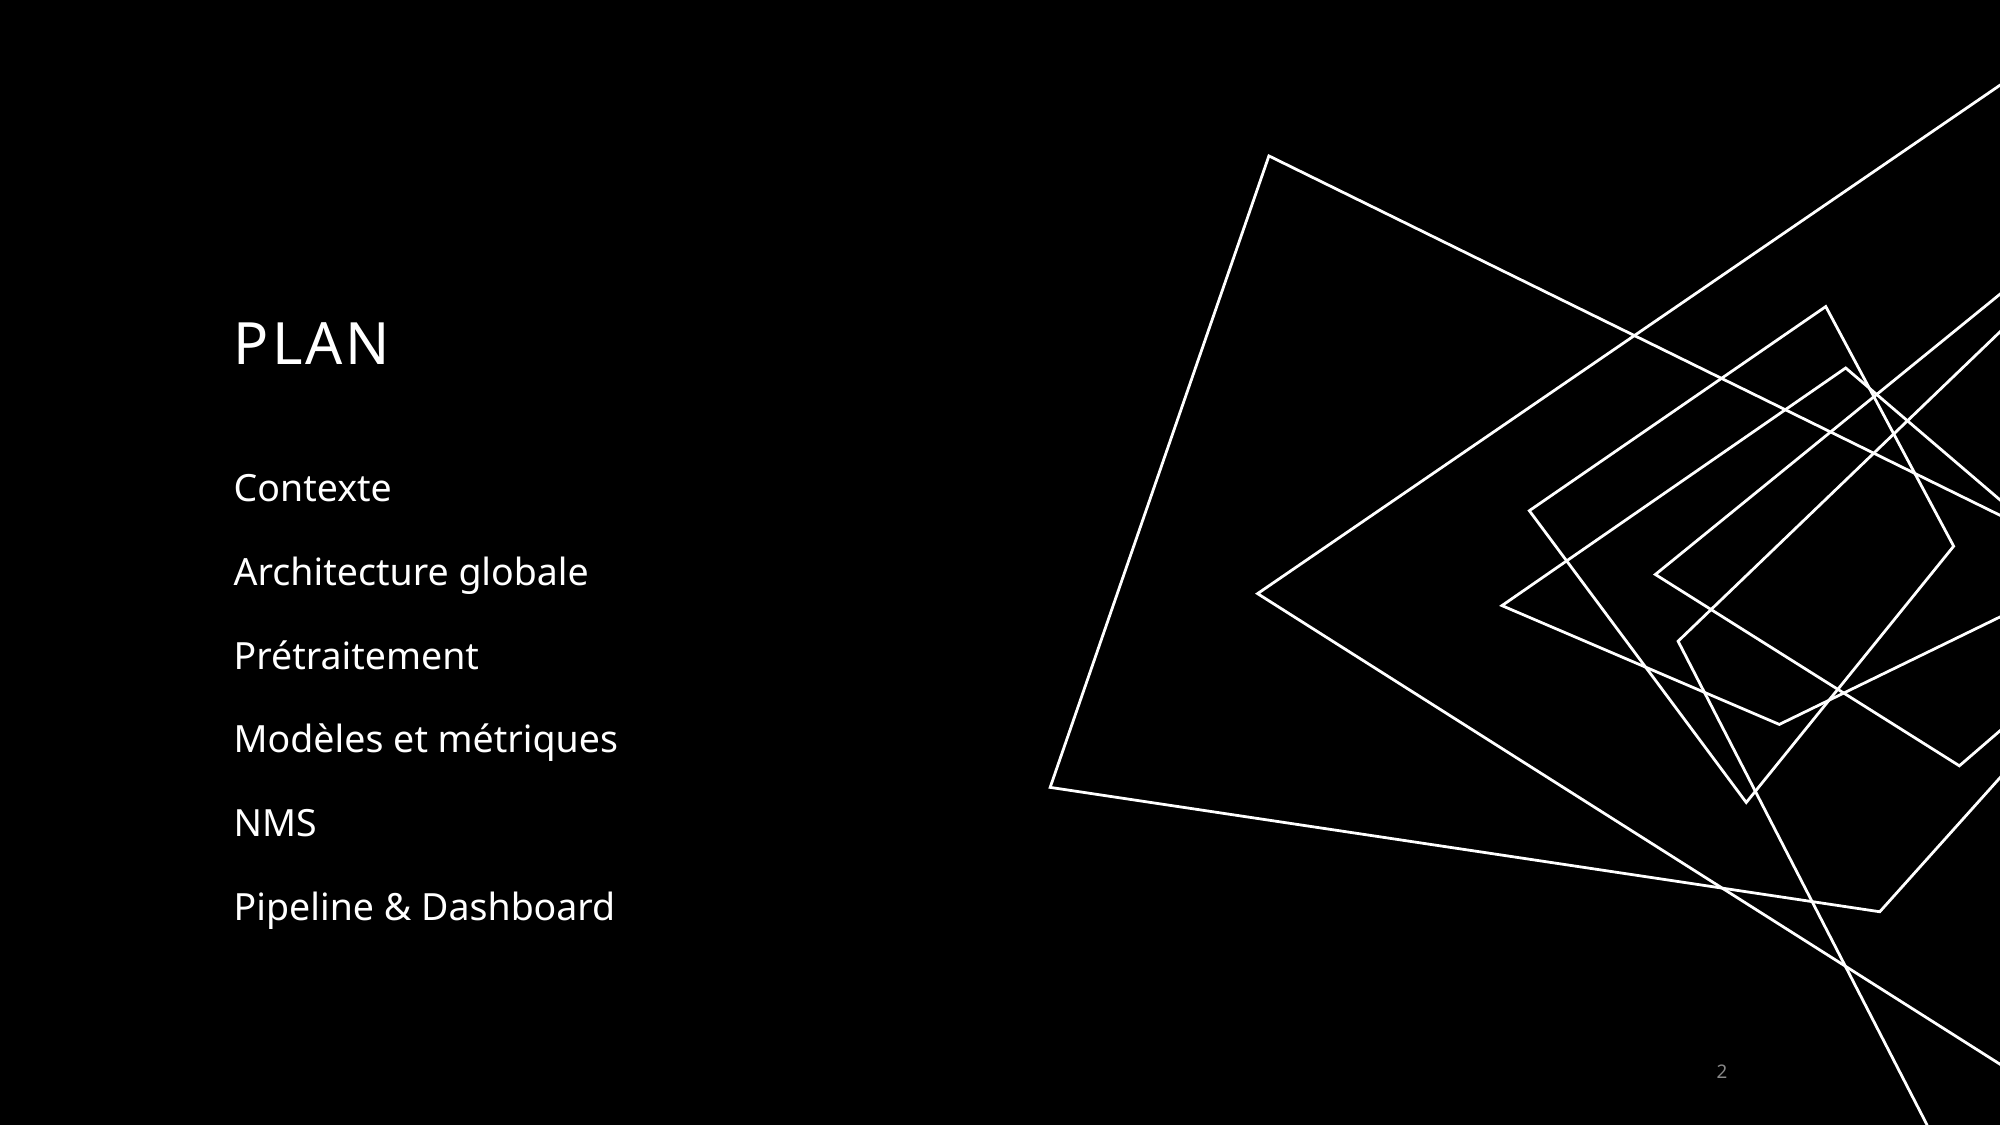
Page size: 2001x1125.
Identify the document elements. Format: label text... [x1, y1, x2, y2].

list Contexte Architecture globale Prétraitement Modèles et métriques NMS Pipeline & Dashboard [218, 438, 694, 976]
title Plan [218, 167, 694, 385]
text_box [1701, 1042, 1864, 1103]
